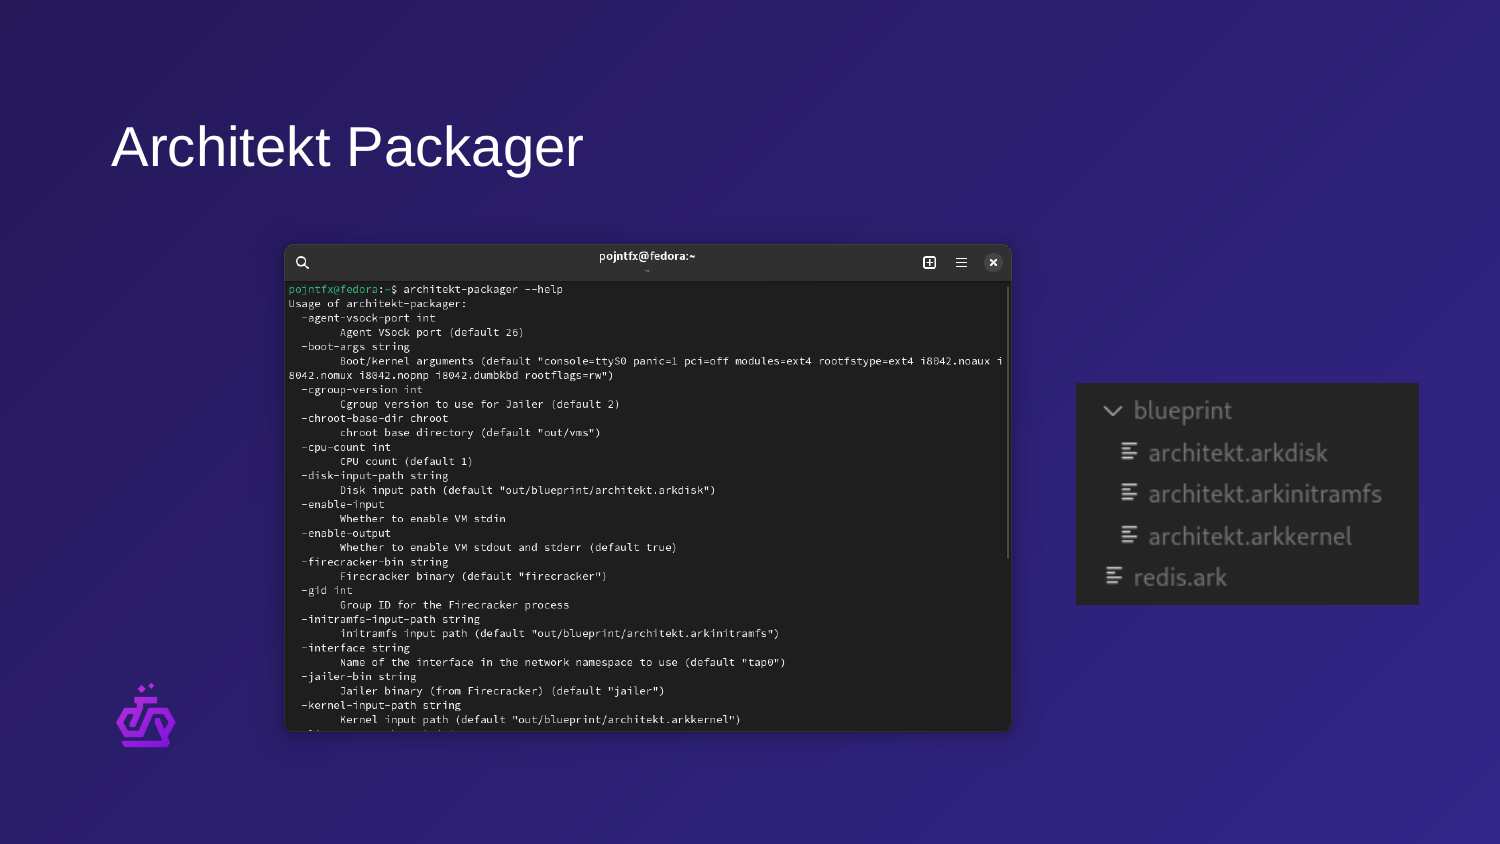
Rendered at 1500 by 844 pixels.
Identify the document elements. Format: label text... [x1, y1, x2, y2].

picture [96, 661, 188, 773]
text_box Architekt Packager [96, 77, 1419, 210]
picture [235, 200, 1060, 785]
picture [1076, 383, 1419, 605]
